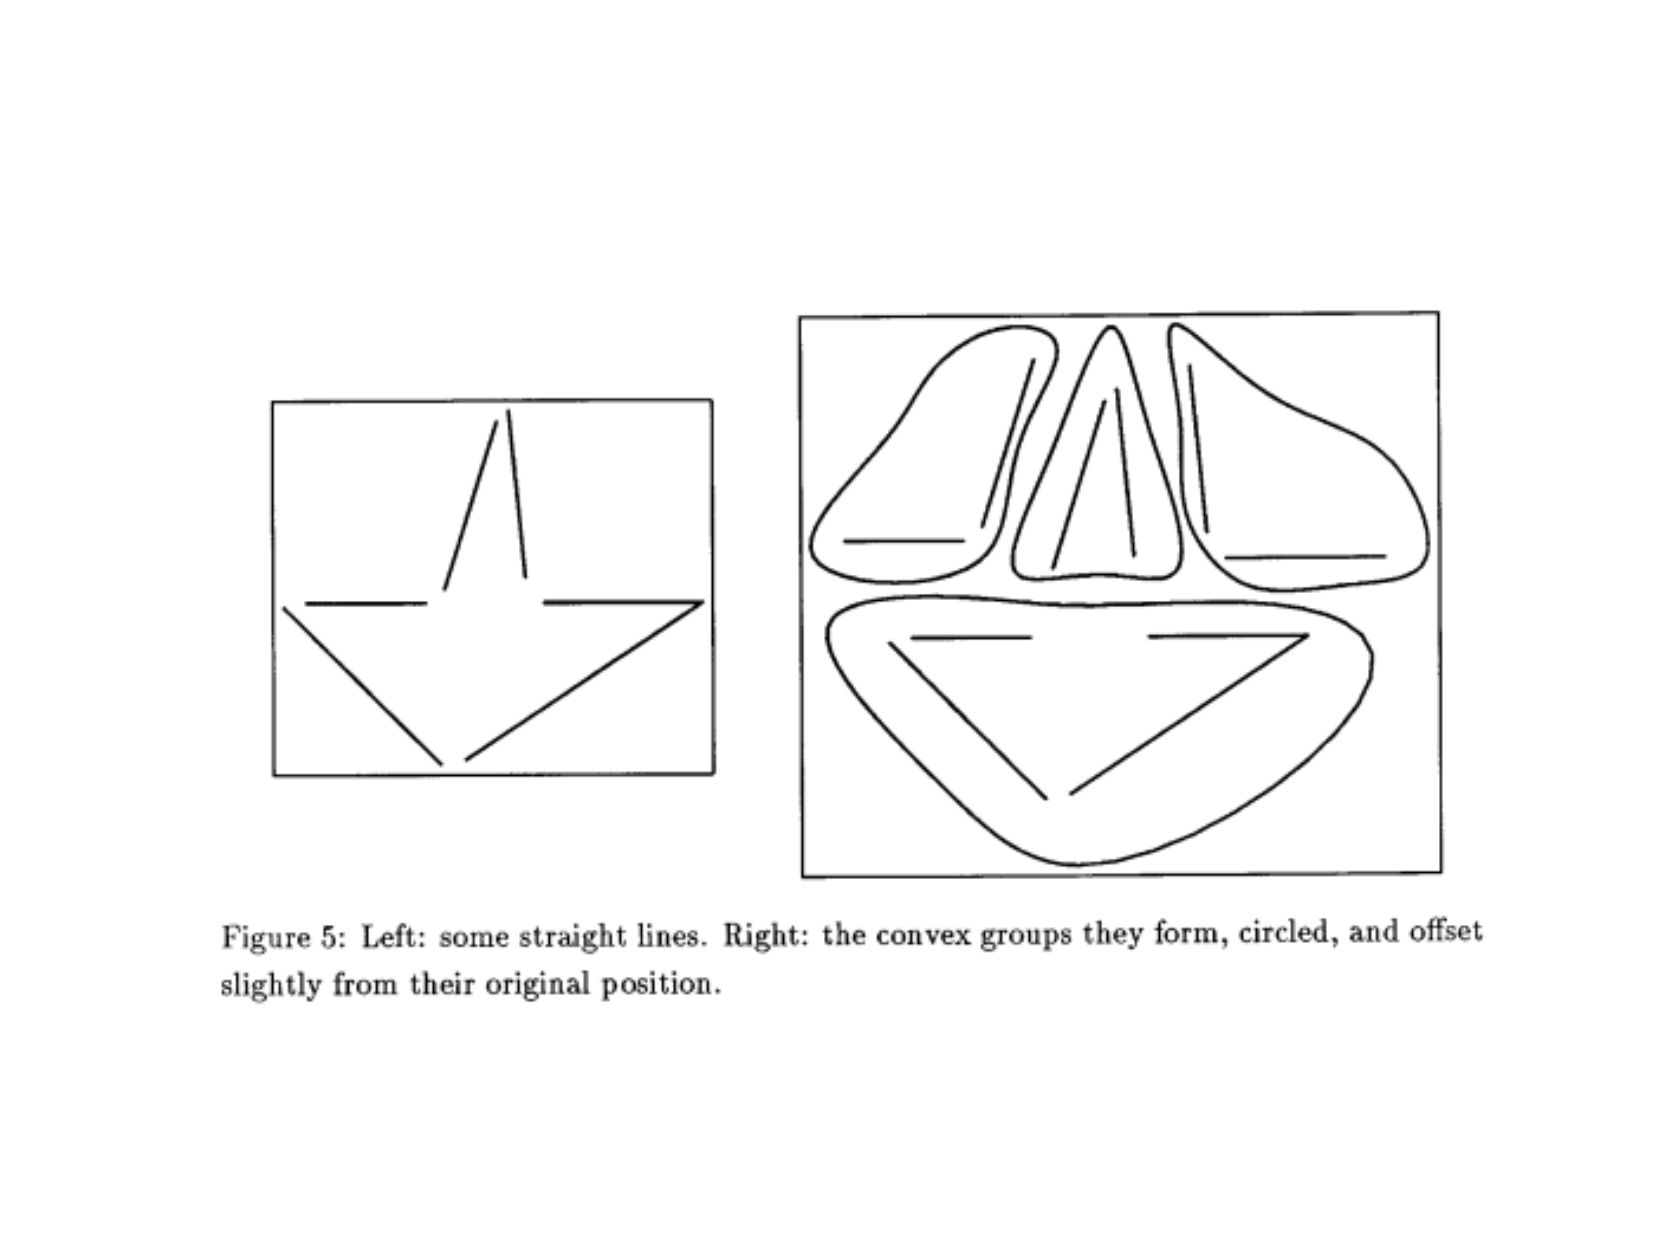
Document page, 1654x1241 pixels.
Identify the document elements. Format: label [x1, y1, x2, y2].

picture [135, 179, 1535, 1028]
